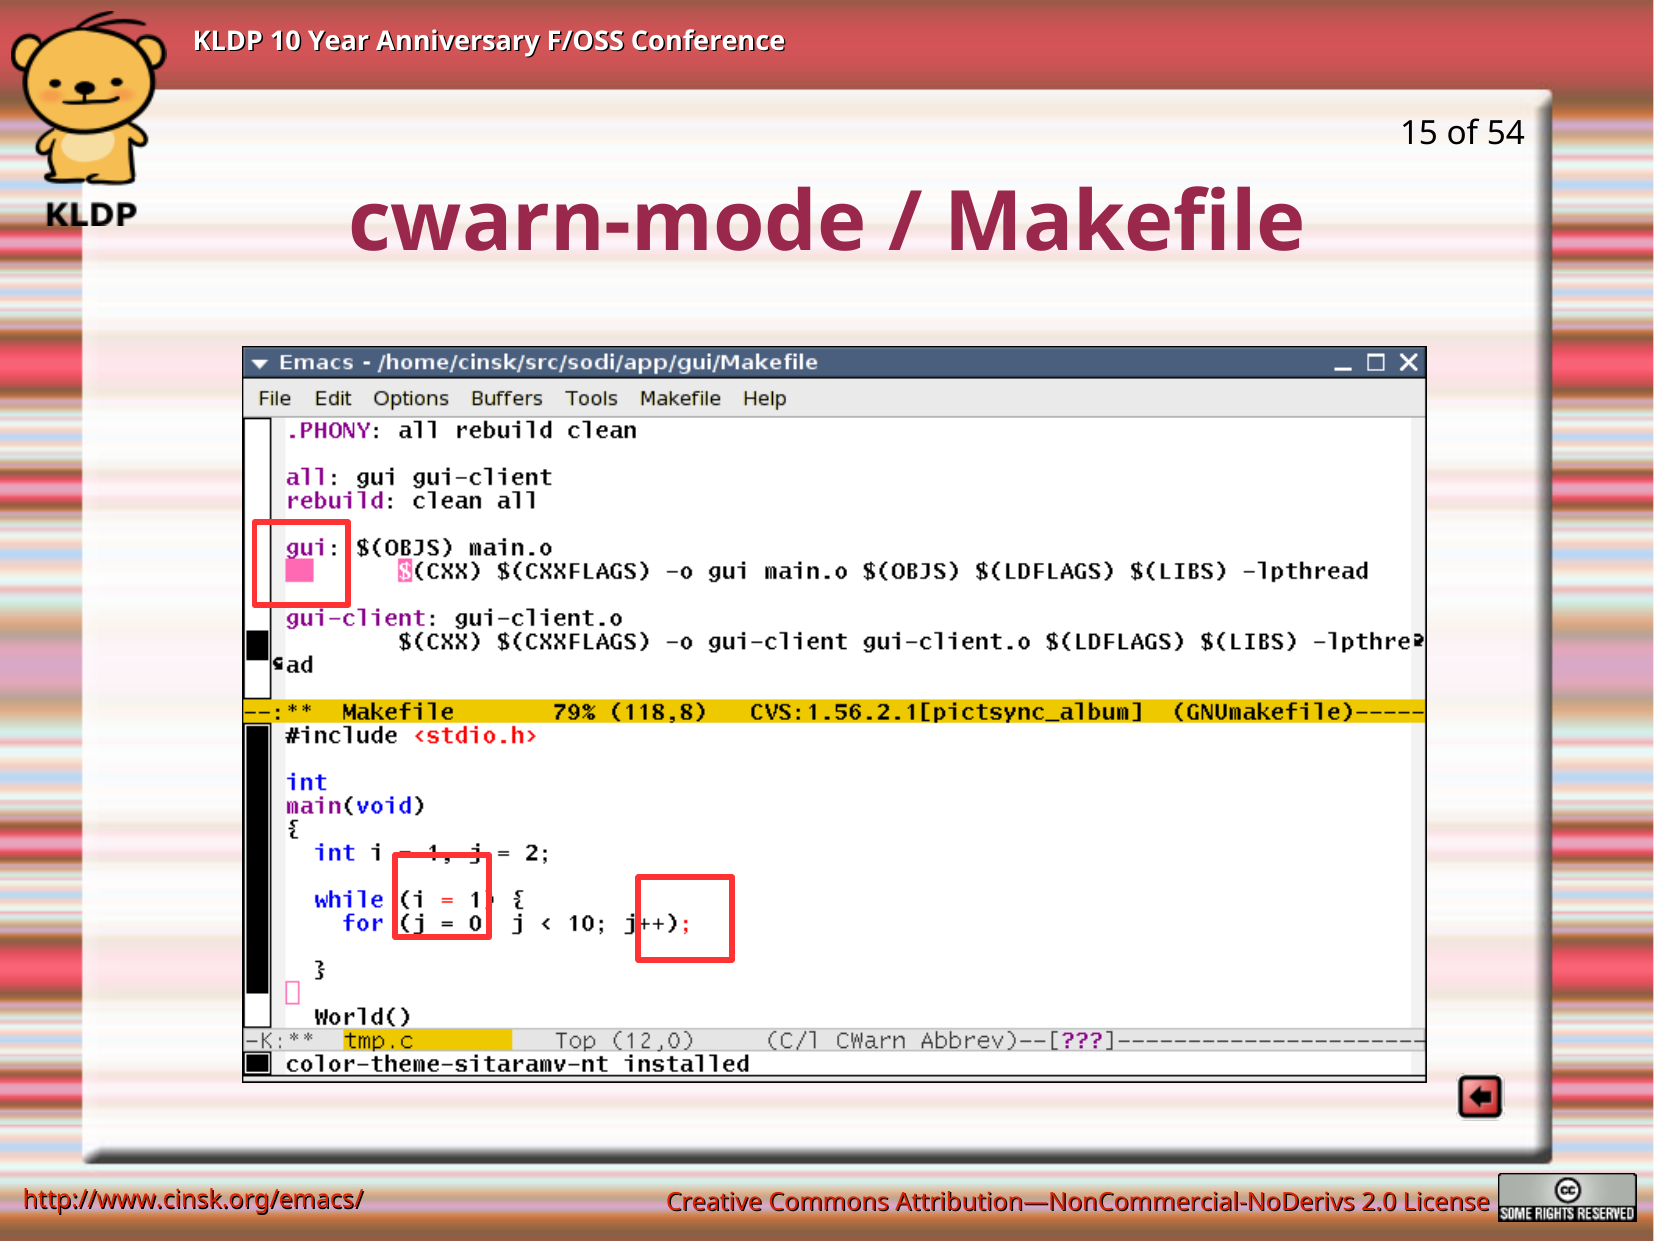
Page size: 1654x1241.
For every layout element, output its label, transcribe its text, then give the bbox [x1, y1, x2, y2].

title cwarn-mode / Makefile [121, 114, 1534, 322]
text_box [395, 854, 489, 938]
picture [0, 0, 1654, 1241]
text_box [254, 522, 349, 605]
text_box [638, 877, 733, 960]
